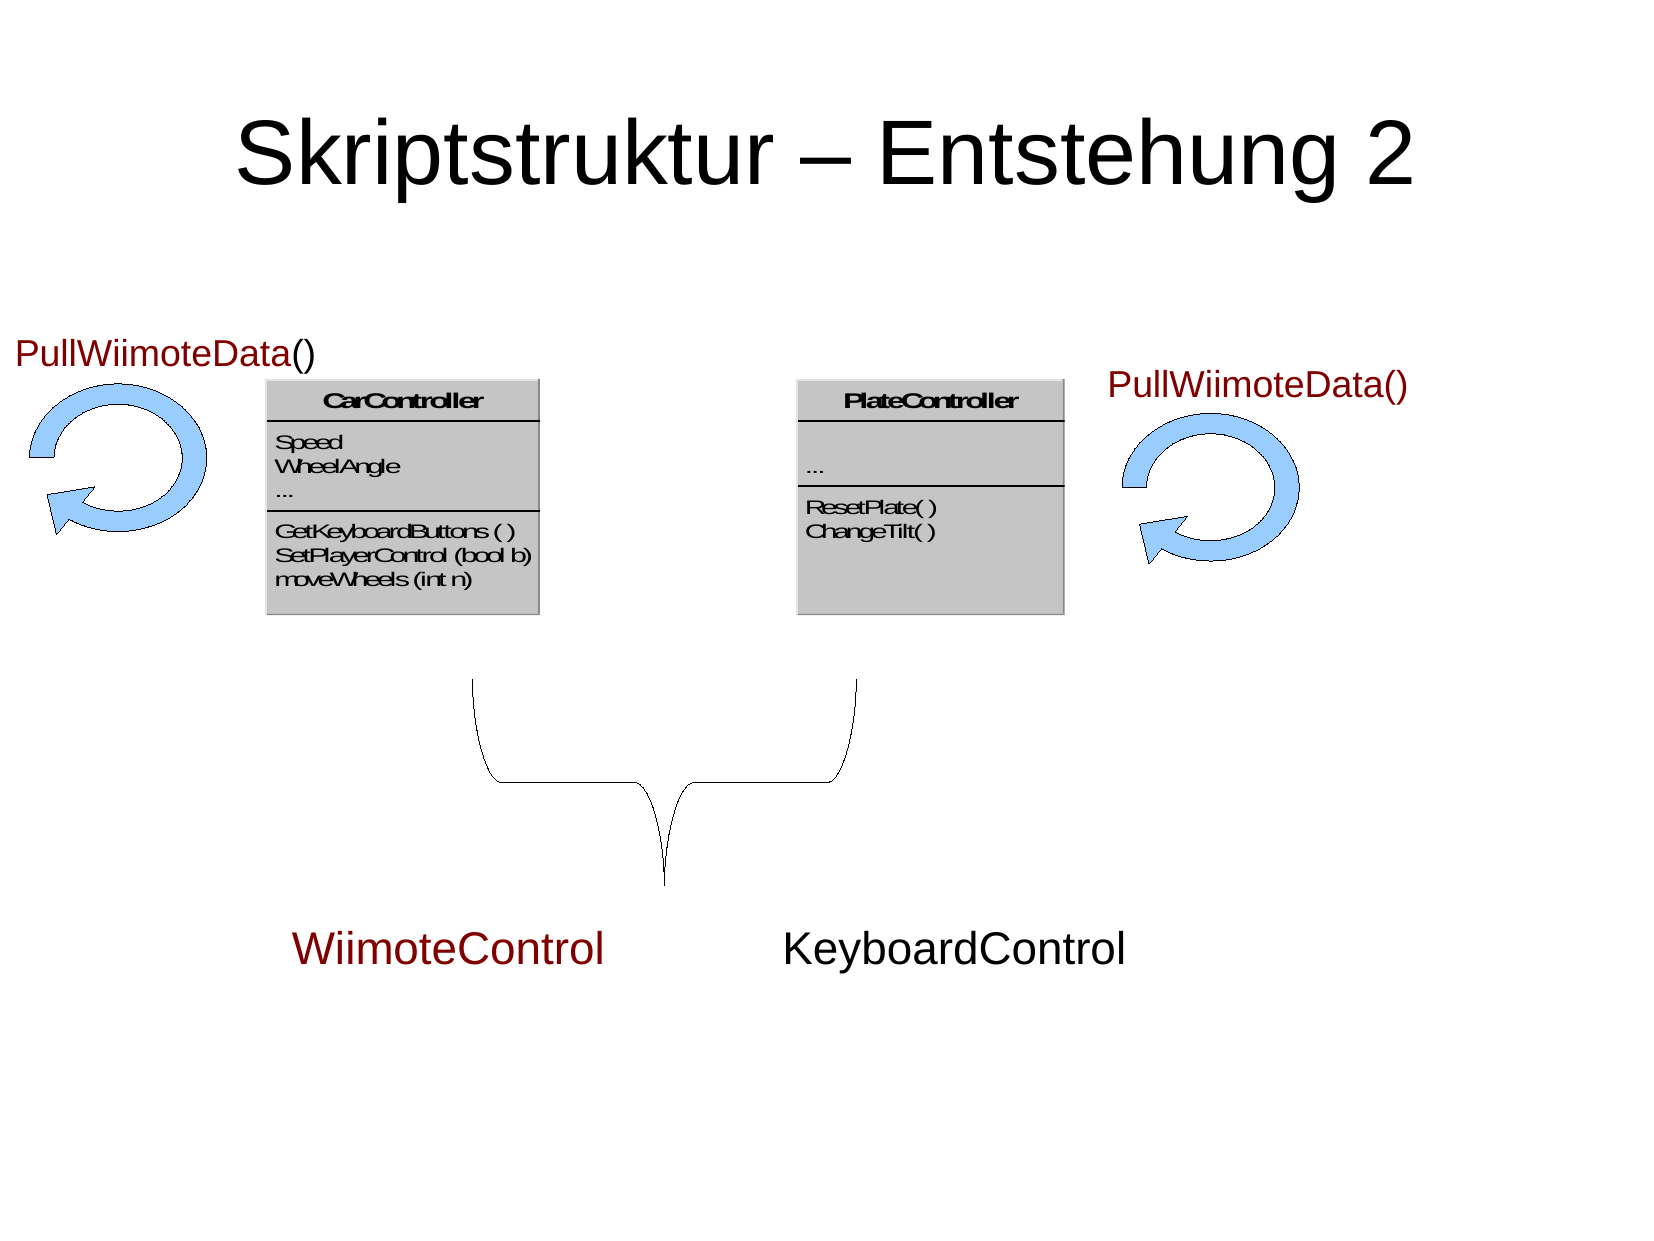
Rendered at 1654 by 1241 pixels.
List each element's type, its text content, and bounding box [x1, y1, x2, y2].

picture [236, 354, 569, 640]
text_box PullWiimoteData() [1092, 356, 1424, 414]
text_box [29, 383, 207, 535]
title Skriptstruktur – Entstehung 2 [82, 49, 1571, 257]
text_box WiimoteControl [277, 915, 621, 982]
text_box [1122, 414, 1300, 564]
picture [767, 354, 1093, 640]
text_box PullWiimoteData() [0, 324, 332, 382]
text_box KeyboardControl [767, 915, 1142, 982]
